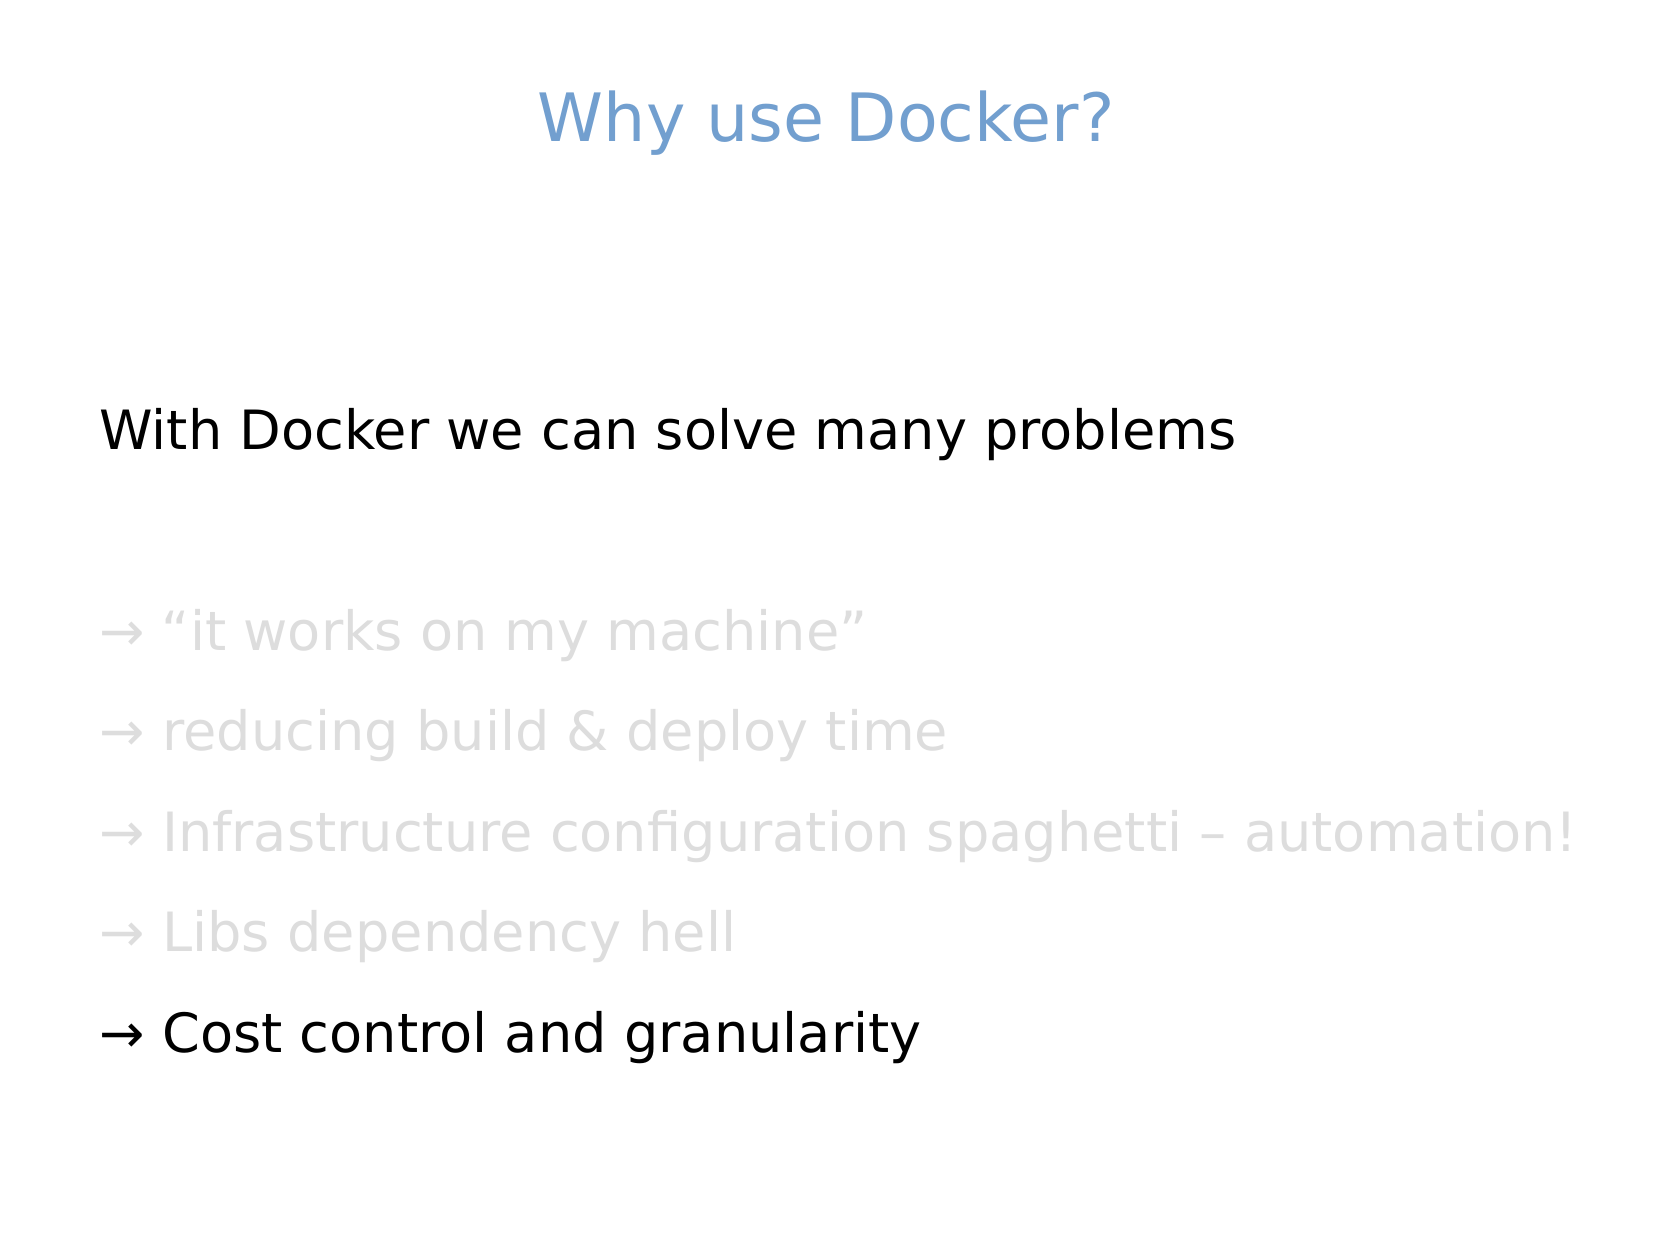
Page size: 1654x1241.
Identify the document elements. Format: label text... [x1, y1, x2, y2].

text_box Why use Docker? [523, 72, 1131, 166]
text_box With Docker we can solve many problems → “it works on my machine” → reducing build & deploy time → Infrastructure configuration spaghetti – automation! → Libs dependency hell → Cost control and granularity [84, 360, 1595, 1041]
